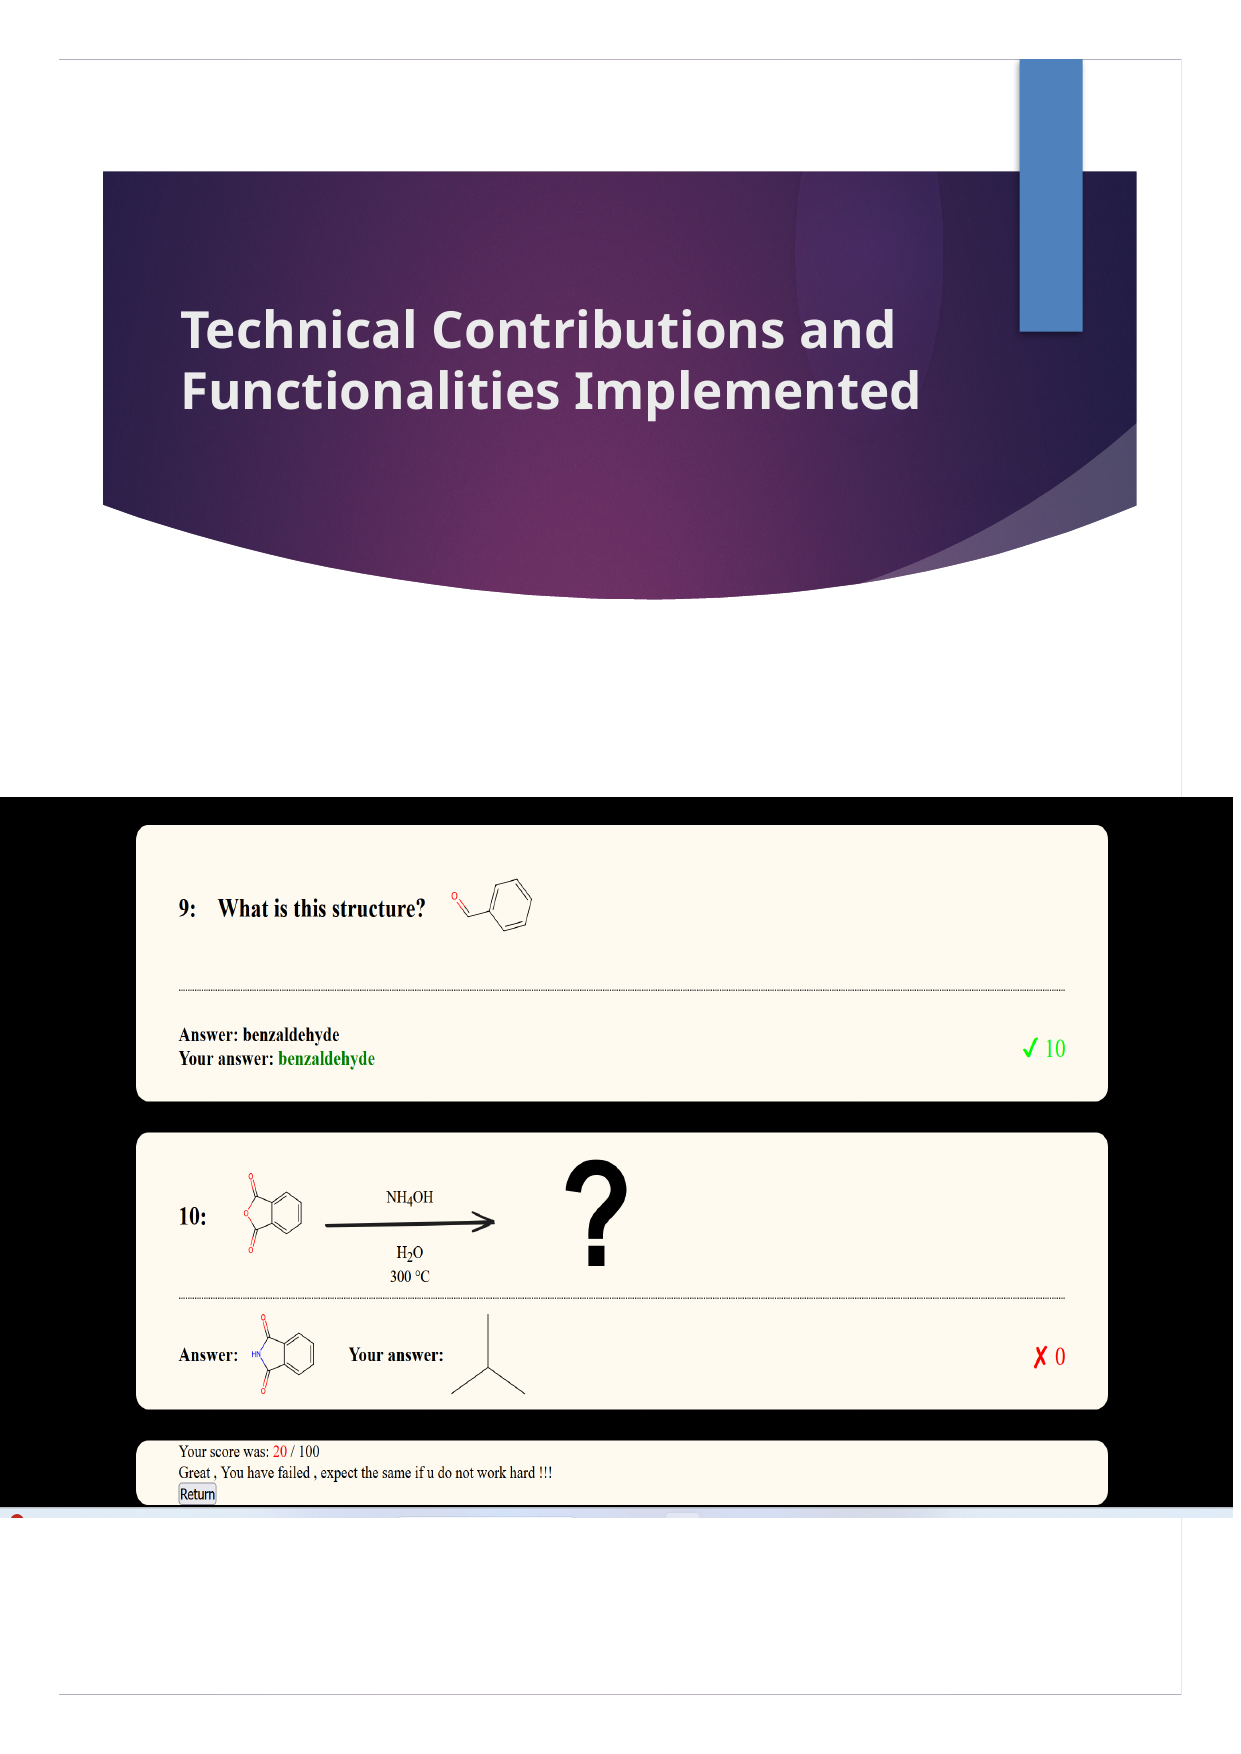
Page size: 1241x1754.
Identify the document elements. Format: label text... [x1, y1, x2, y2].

picture [103, 172, 1136, 599]
picture [0, 797, 1233, 1518]
title Technical Contributions and Functionalities Implemented [165, 274, 972, 443]
